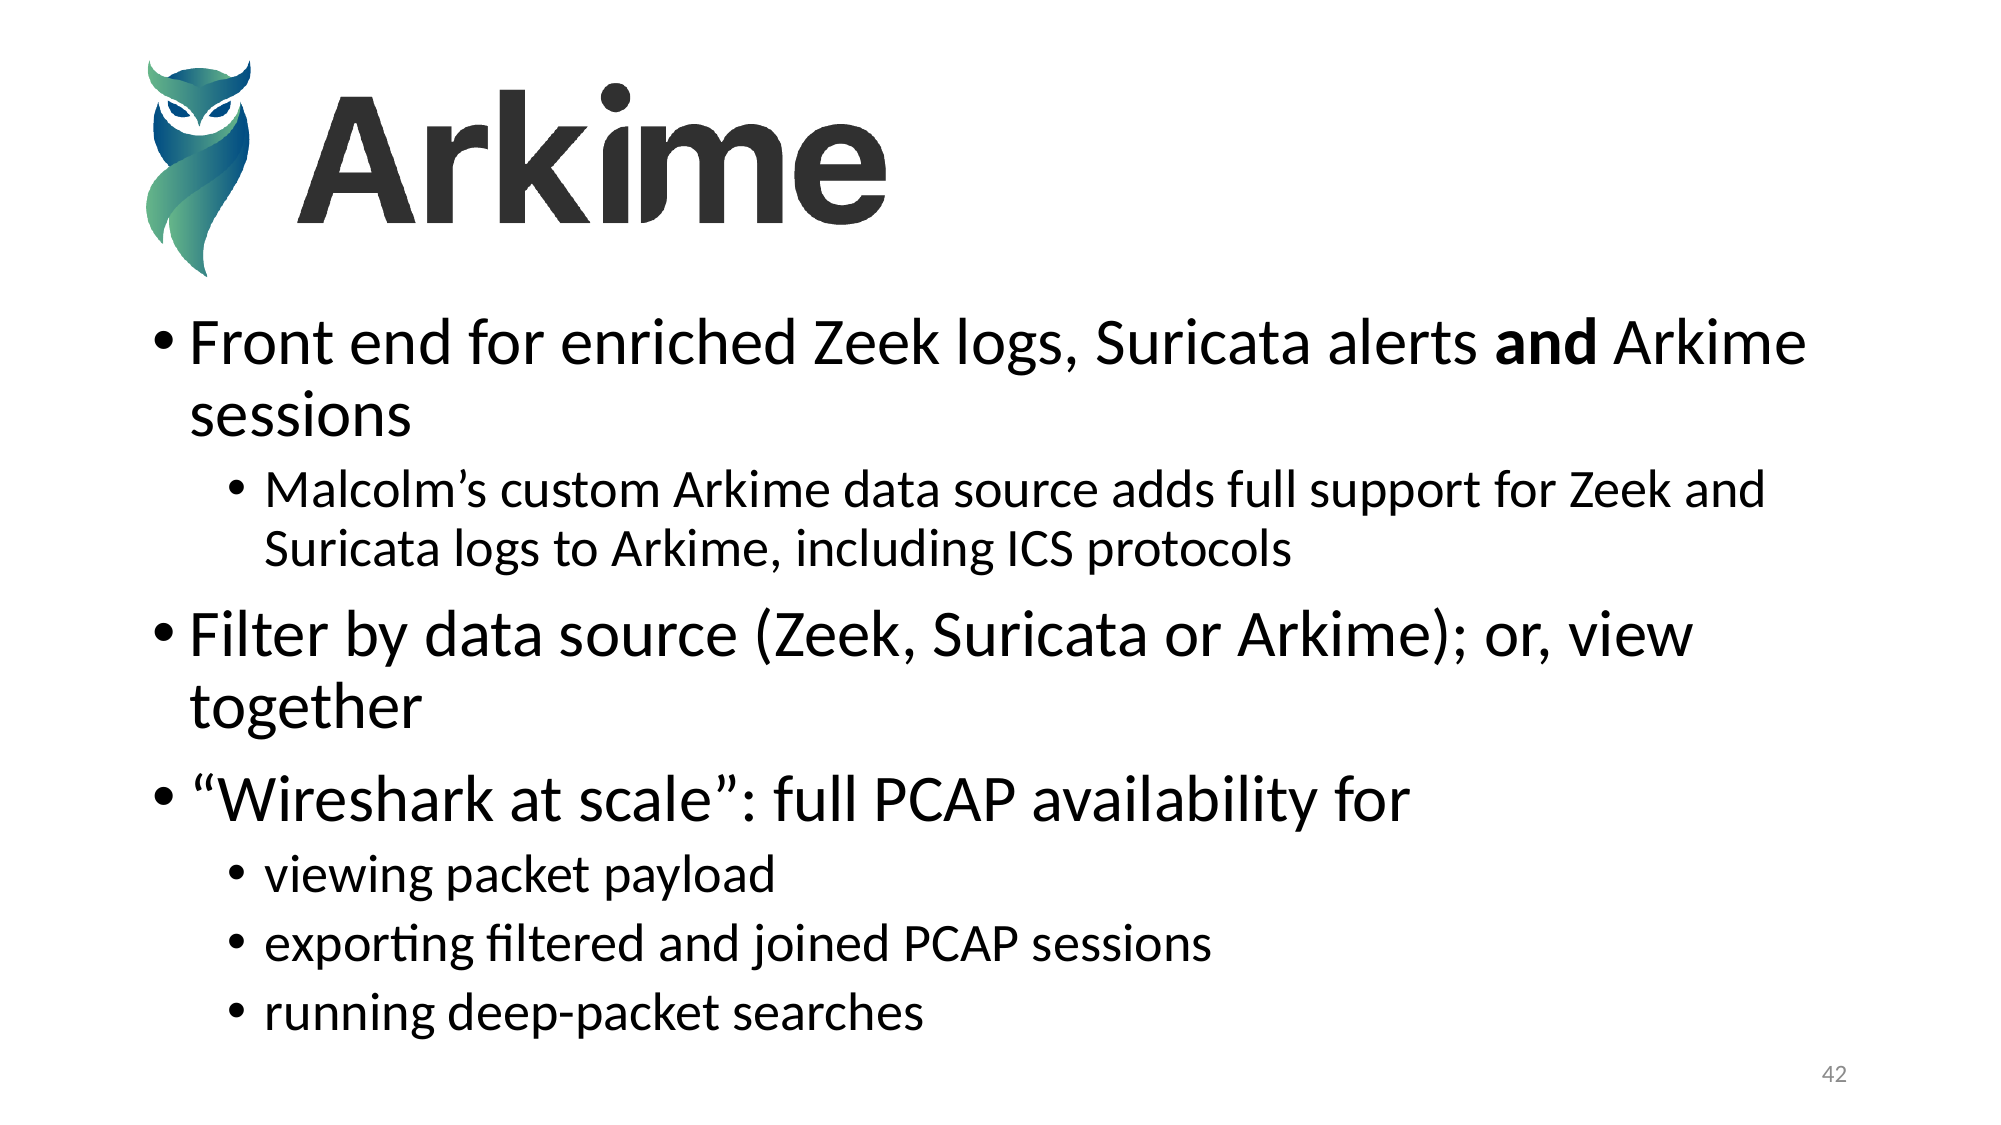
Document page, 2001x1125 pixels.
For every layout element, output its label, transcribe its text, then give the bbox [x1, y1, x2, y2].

list Front end for enriched Zeek logs, Suricata alerts and Arkime sessions Malcolm’s custom Arkime data source adds full support for Zeek and Suricata logs to Arkime, including ICS protocols Filter by data source (Zeek, Suricata or Arkime); or, view together “Wireshark at scale”: full PCAP availability for viewing packet payload exporting filtered and joined PCAP sessions running deep-packet searches [137, 299, 1863, 1014]
slide_number <number> [1412, 1042, 1863, 1103]
picture [137, 53, 898, 284]
